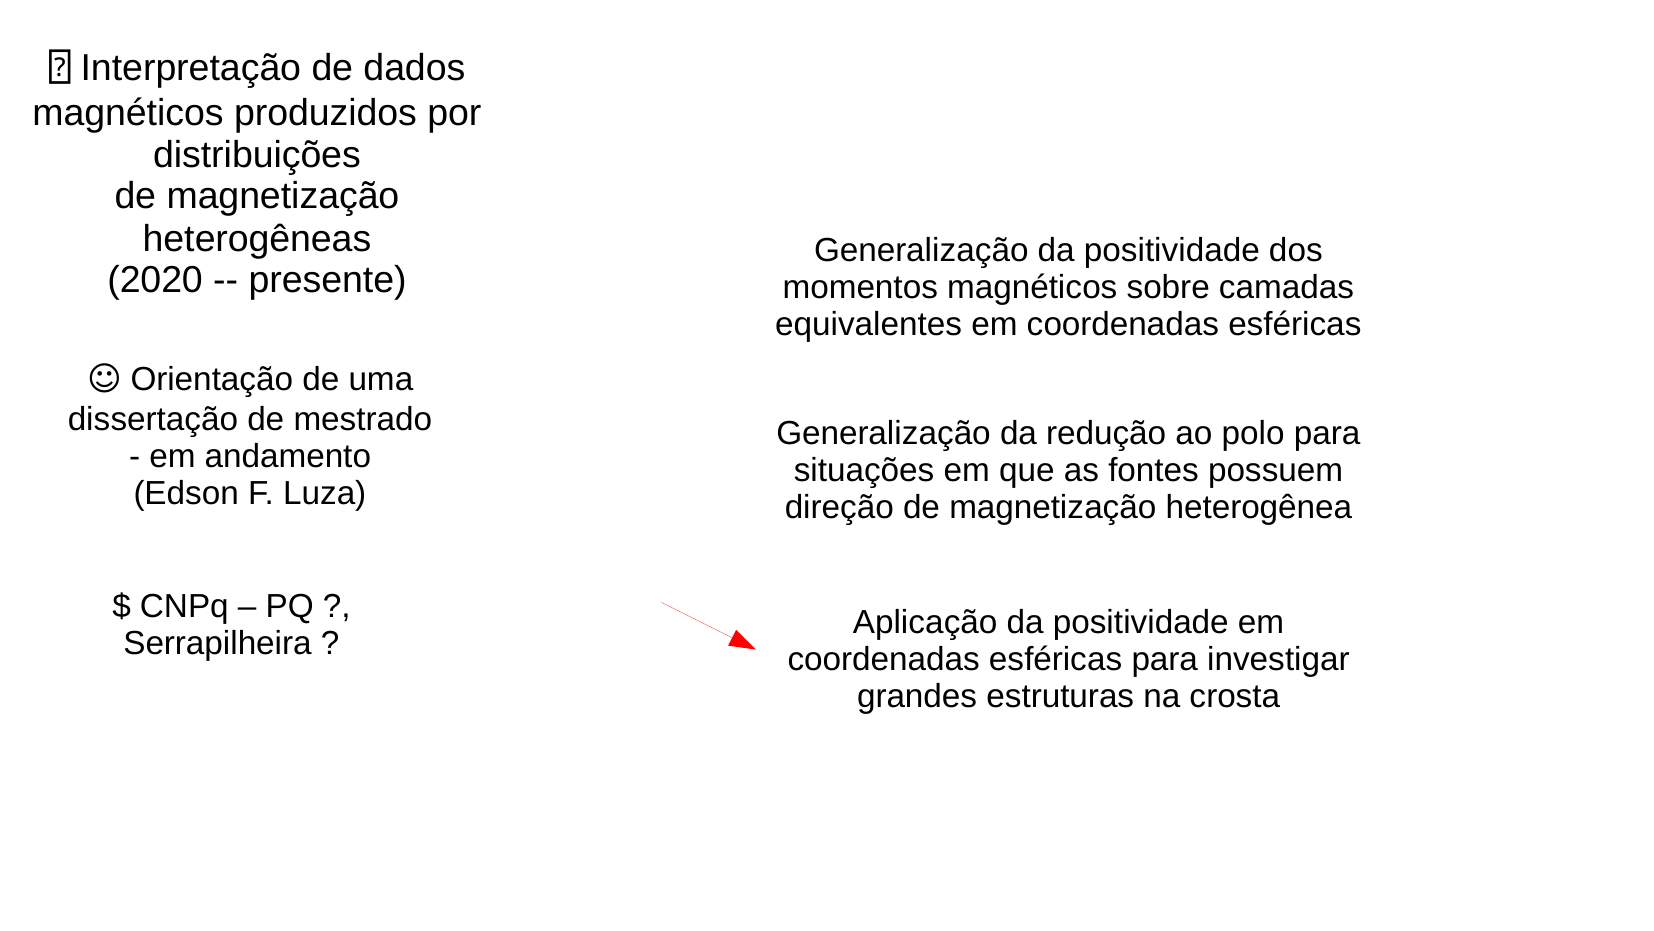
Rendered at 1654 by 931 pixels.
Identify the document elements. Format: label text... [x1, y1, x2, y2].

text_box Generalização da redução ao polo para situações em que as fontes possuem direção de magnetização heterogênea [755, 407, 1382, 534]
text_box ⍰ Interpretação de dados magnéticos produzidos por distribuições de magnetização heterogêneas (2020 -- presente) [17, 32, 508, 314]
text_box Aplicação da positividade em coordenadas esféricas para investigar grandes estruturas na crosta [755, 596, 1382, 723]
text_box $ CNPq – PQ ?, Serrapilheira ? [97, 580, 440, 669]
text_box ☺ Orientação de uma dissertação de mestrado - em andamento (Edson F. Luza) [53, 347, 473, 524]
text_box Generalização da positividade dos momentos magnéticos sobre camadas equivalentes em coordenadas esféricas [755, 224, 1382, 351]
